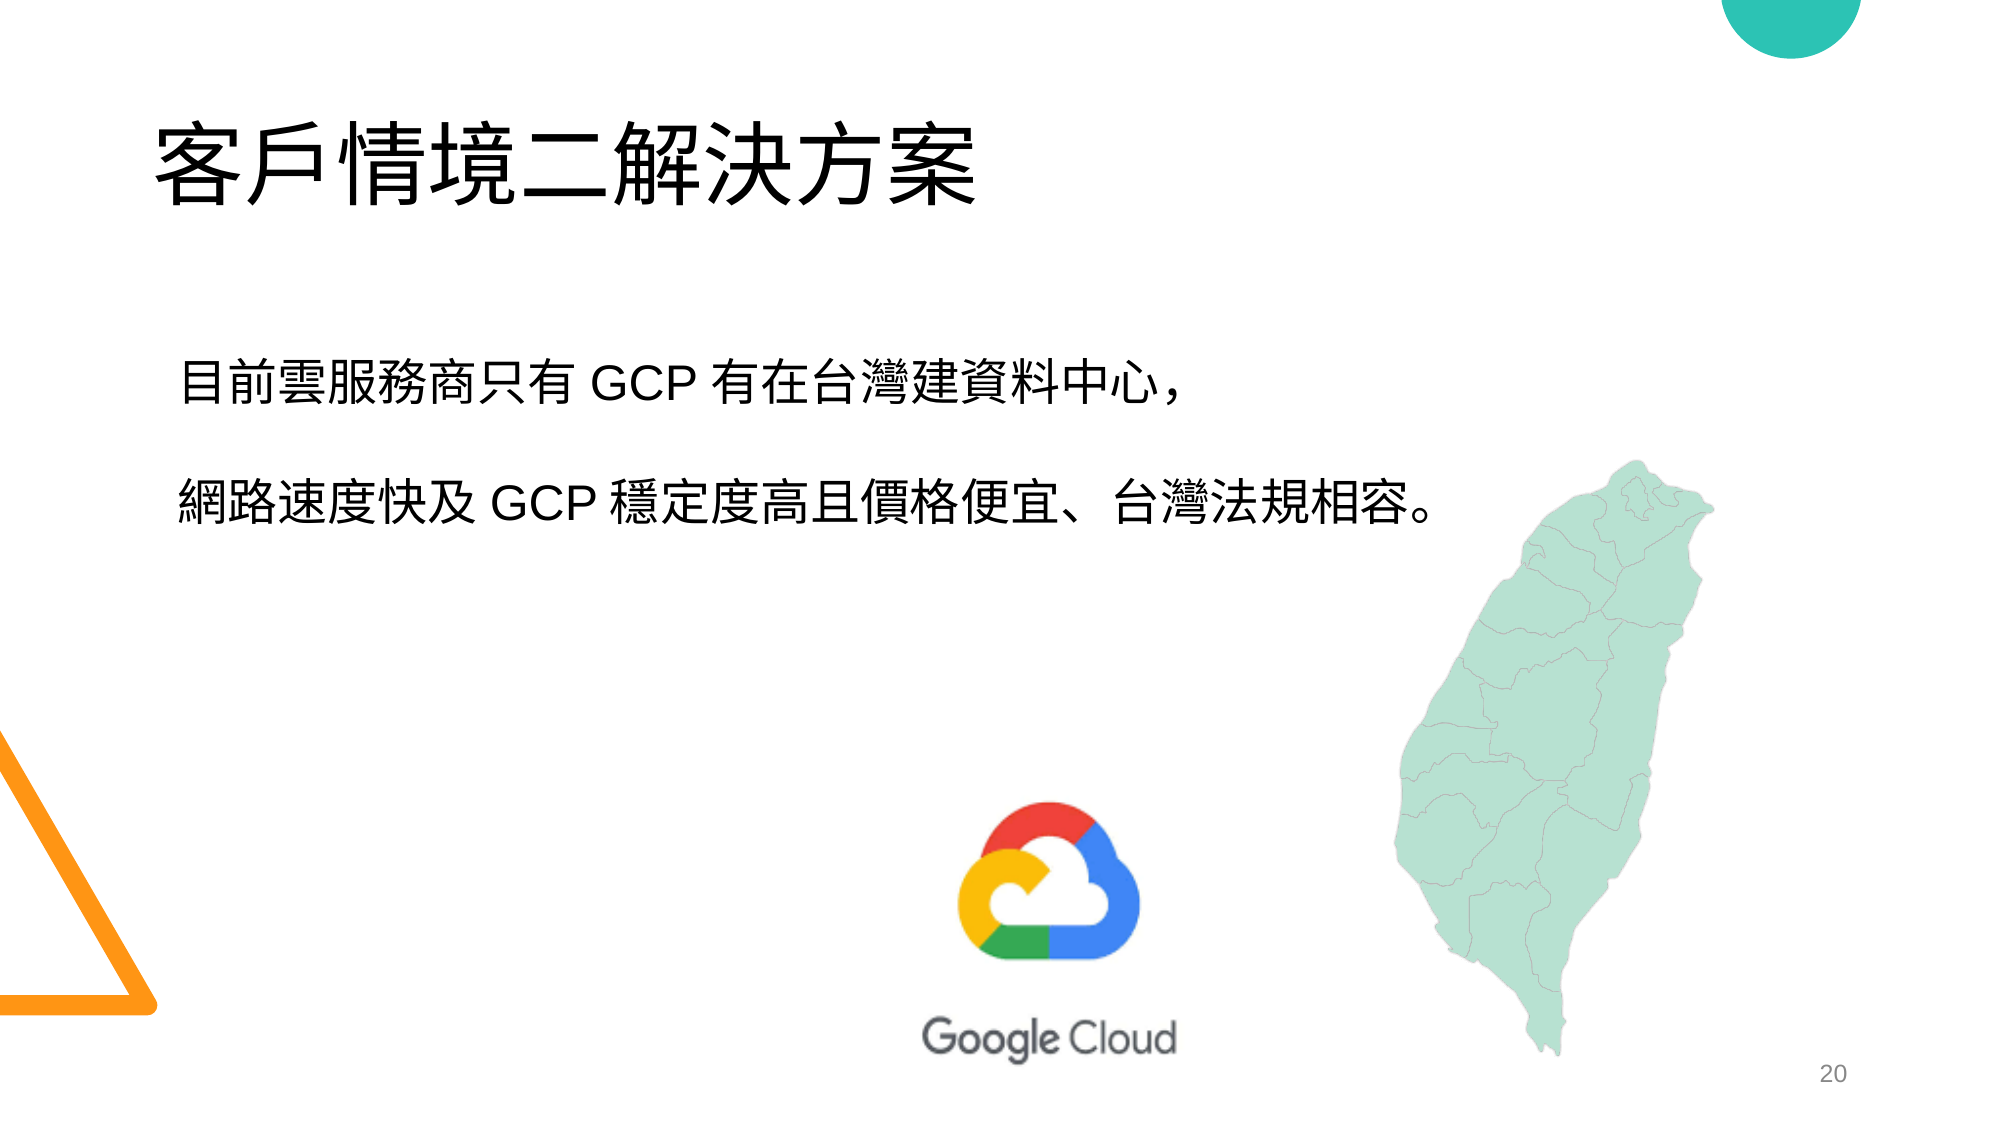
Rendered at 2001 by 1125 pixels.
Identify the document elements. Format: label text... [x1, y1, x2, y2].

text_box 目前雲服務商只有GCP有在台灣建資料中心， 網路速度快及GCP穩定度高且價格便宜、台灣法規相容。 [137, 342, 1579, 778]
picture [747, 778, 1353, 1105]
picture [1392, 458, 1716, 1058]
slide_number 1 [1412, 1042, 1863, 1103]
title 客戶情境二解決方案 [137, 59, 1863, 278]
